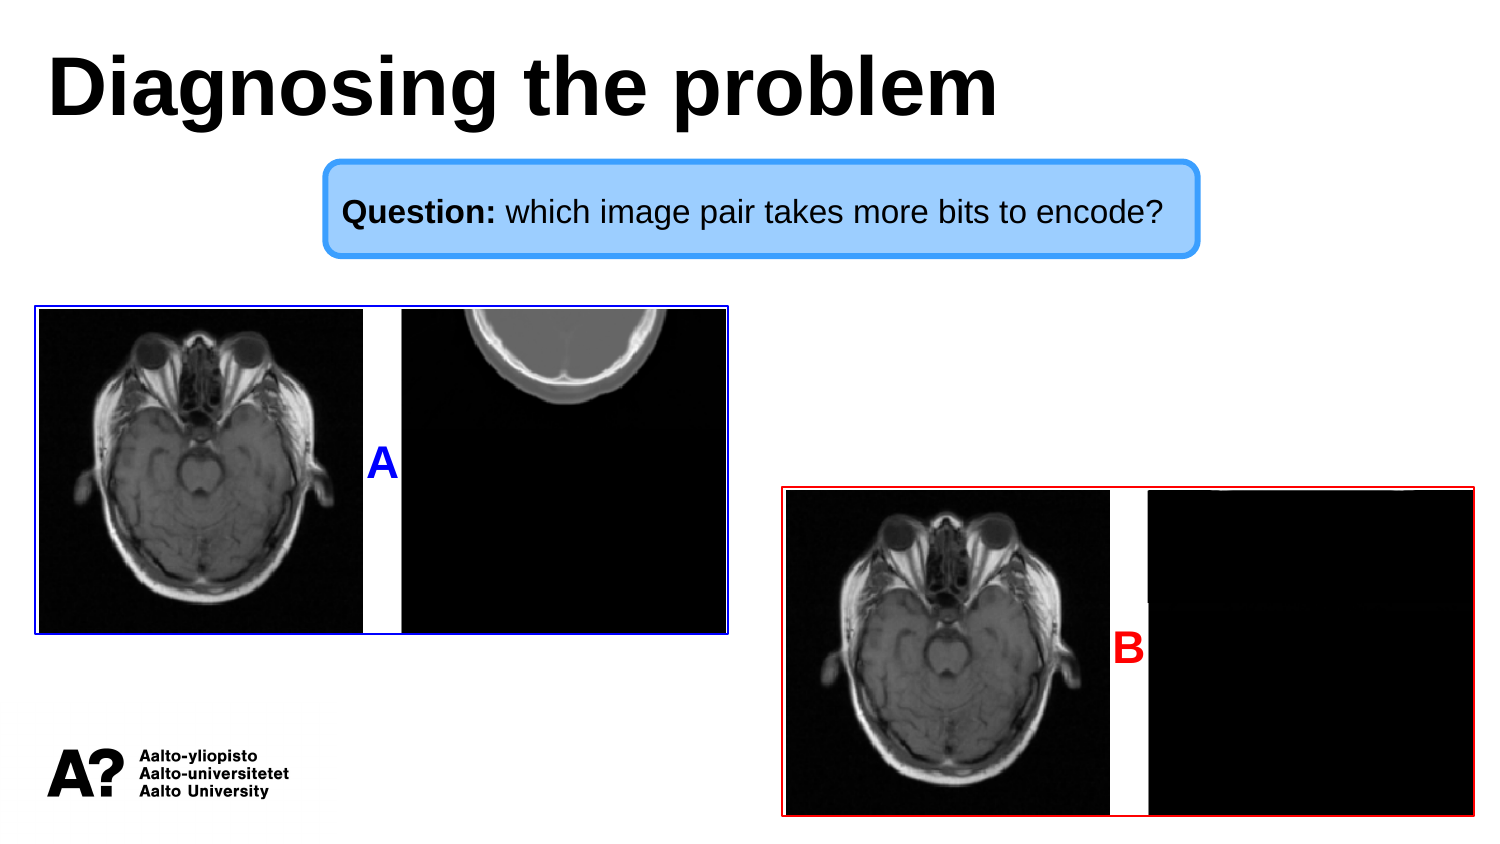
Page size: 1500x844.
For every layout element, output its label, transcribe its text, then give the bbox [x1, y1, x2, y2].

text_box A [351, 429, 415, 496]
text_box Question: which image pair takes more bits to encode? [332, 193, 1195, 268]
text_box [325, 161, 1198, 254]
text_box B [1097, 615, 1161, 682]
list Diagnosing the problem [47, 32, 1442, 197]
text_box [1147, 490, 1471, 603]
picture [26, 297, 737, 645]
picture [773, 478, 1484, 827]
picture [0, 702, 337, 844]
